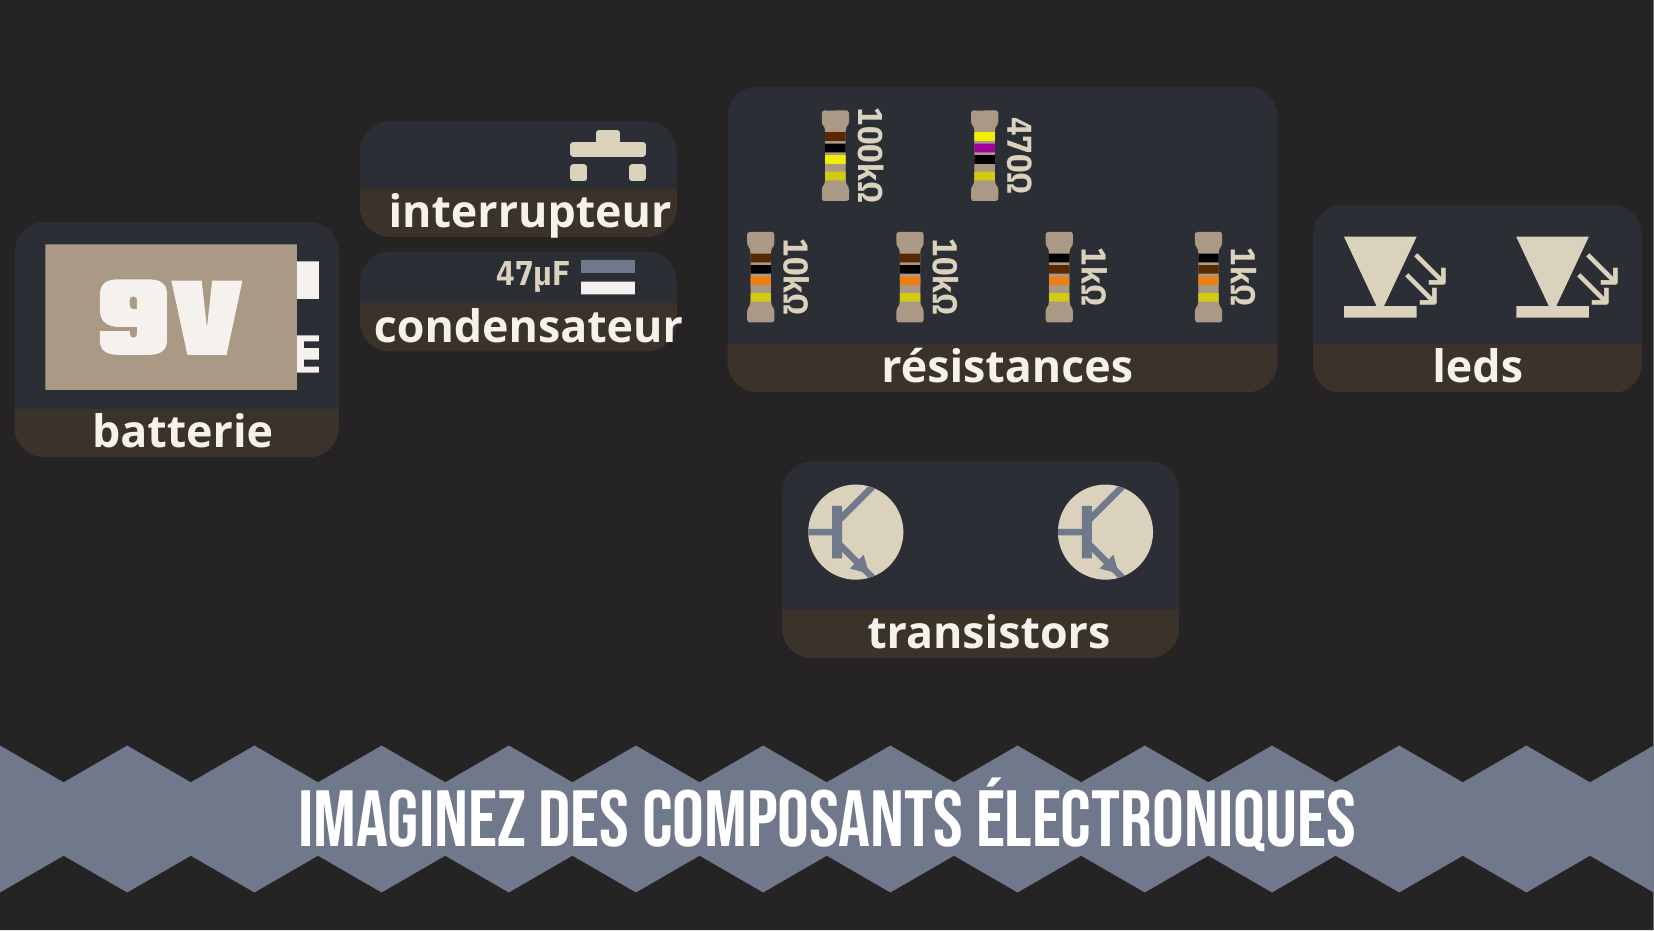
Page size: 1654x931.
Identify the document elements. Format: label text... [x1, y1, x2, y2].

title Imaginez des composants électroniques [54, 768, 1600, 877]
picture [0, 0, 1654, 741]
